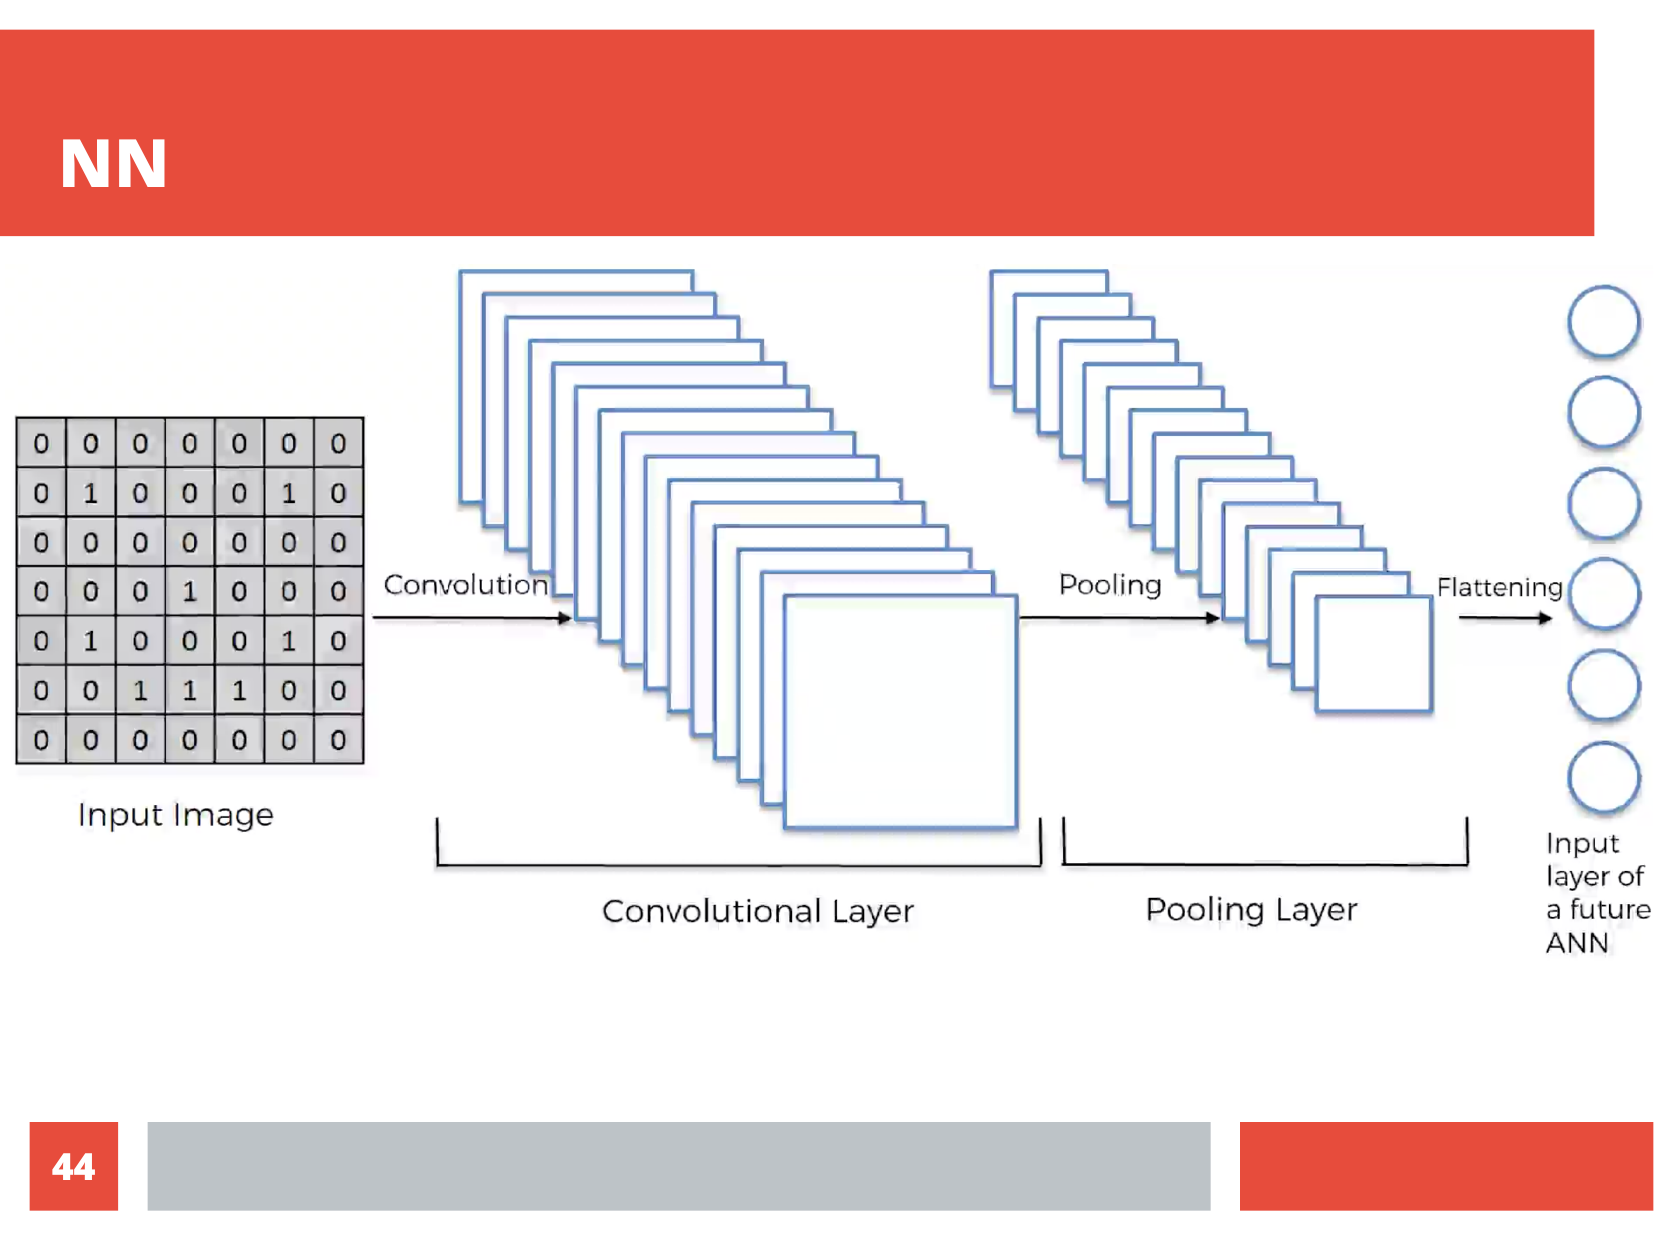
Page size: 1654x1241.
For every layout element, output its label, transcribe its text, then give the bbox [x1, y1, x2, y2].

picture [5, 264, 1654, 990]
title NN [59, 59, 1595, 207]
